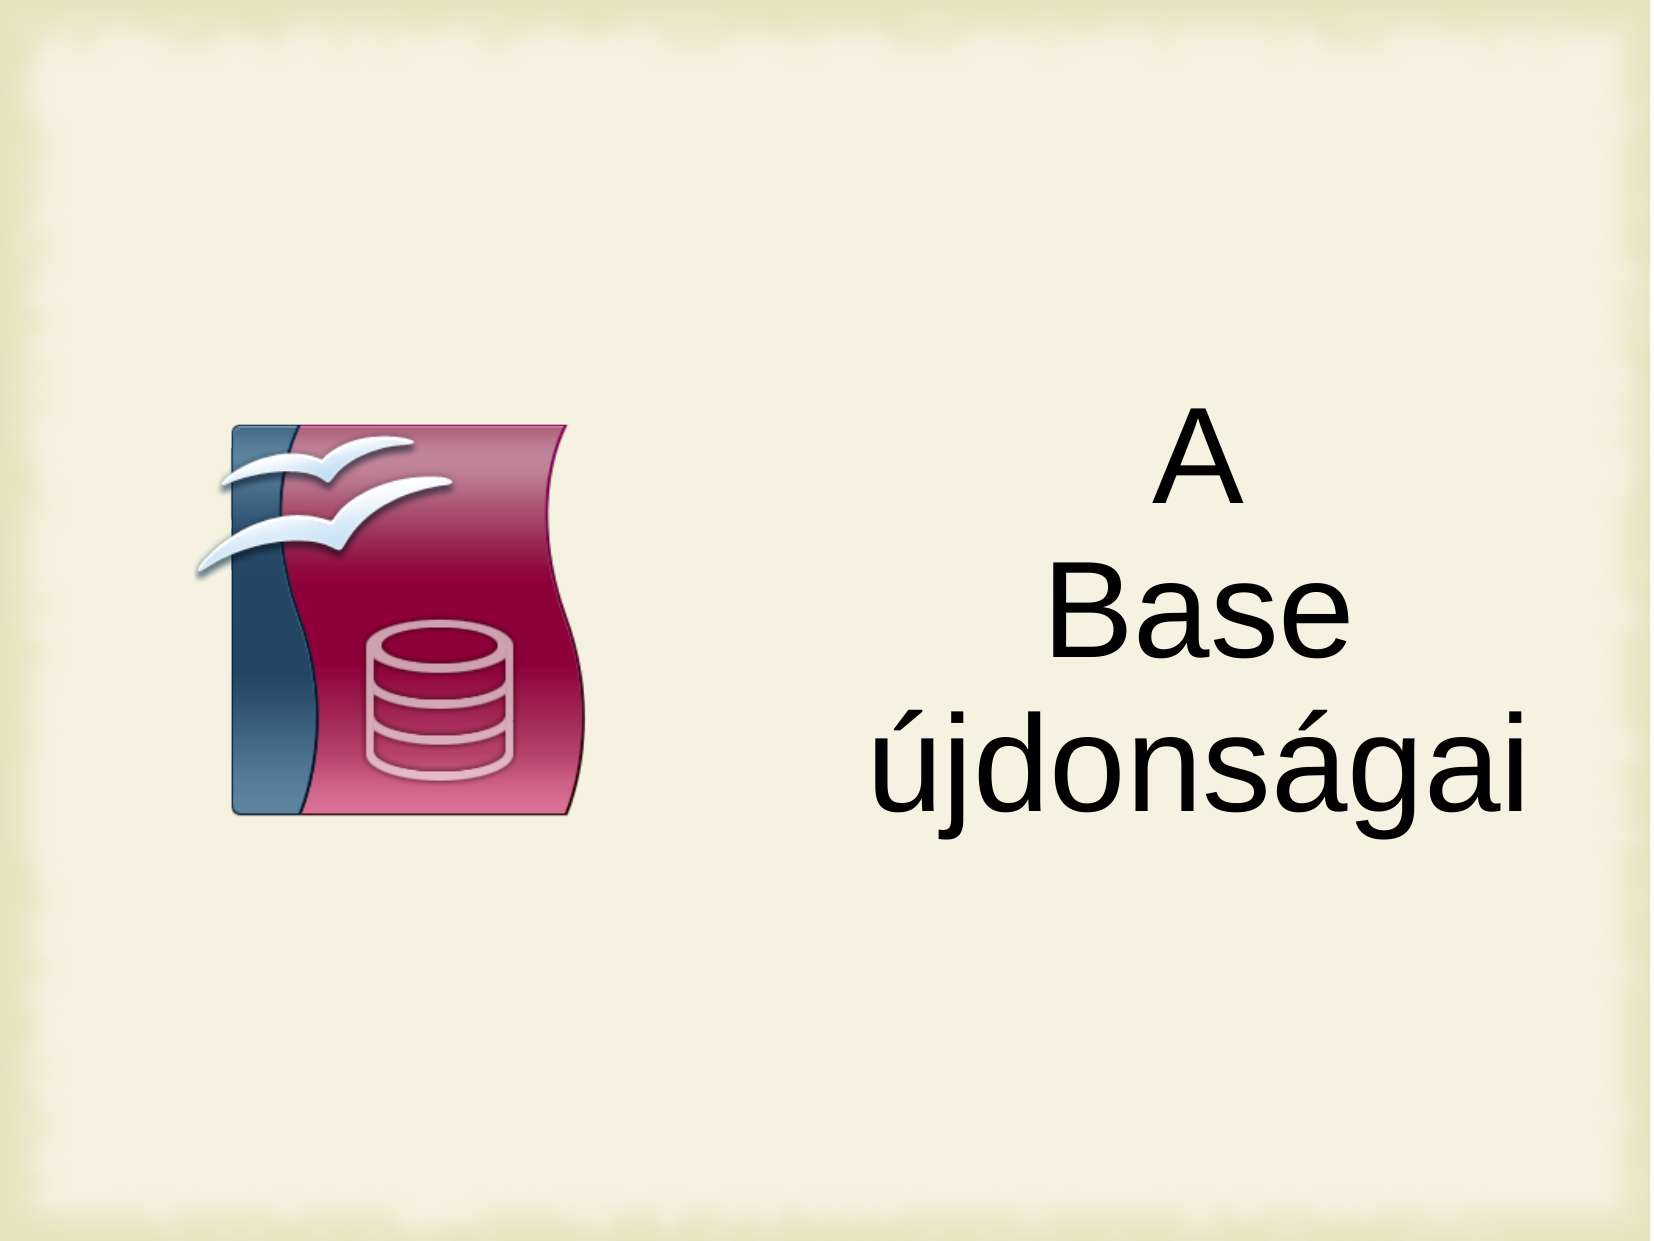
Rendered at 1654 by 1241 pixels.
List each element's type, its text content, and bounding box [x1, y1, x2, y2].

picture [0, 0, 1651, 1241]
subtitle A Base újdonságai [826, 118, 1571, 1102]
